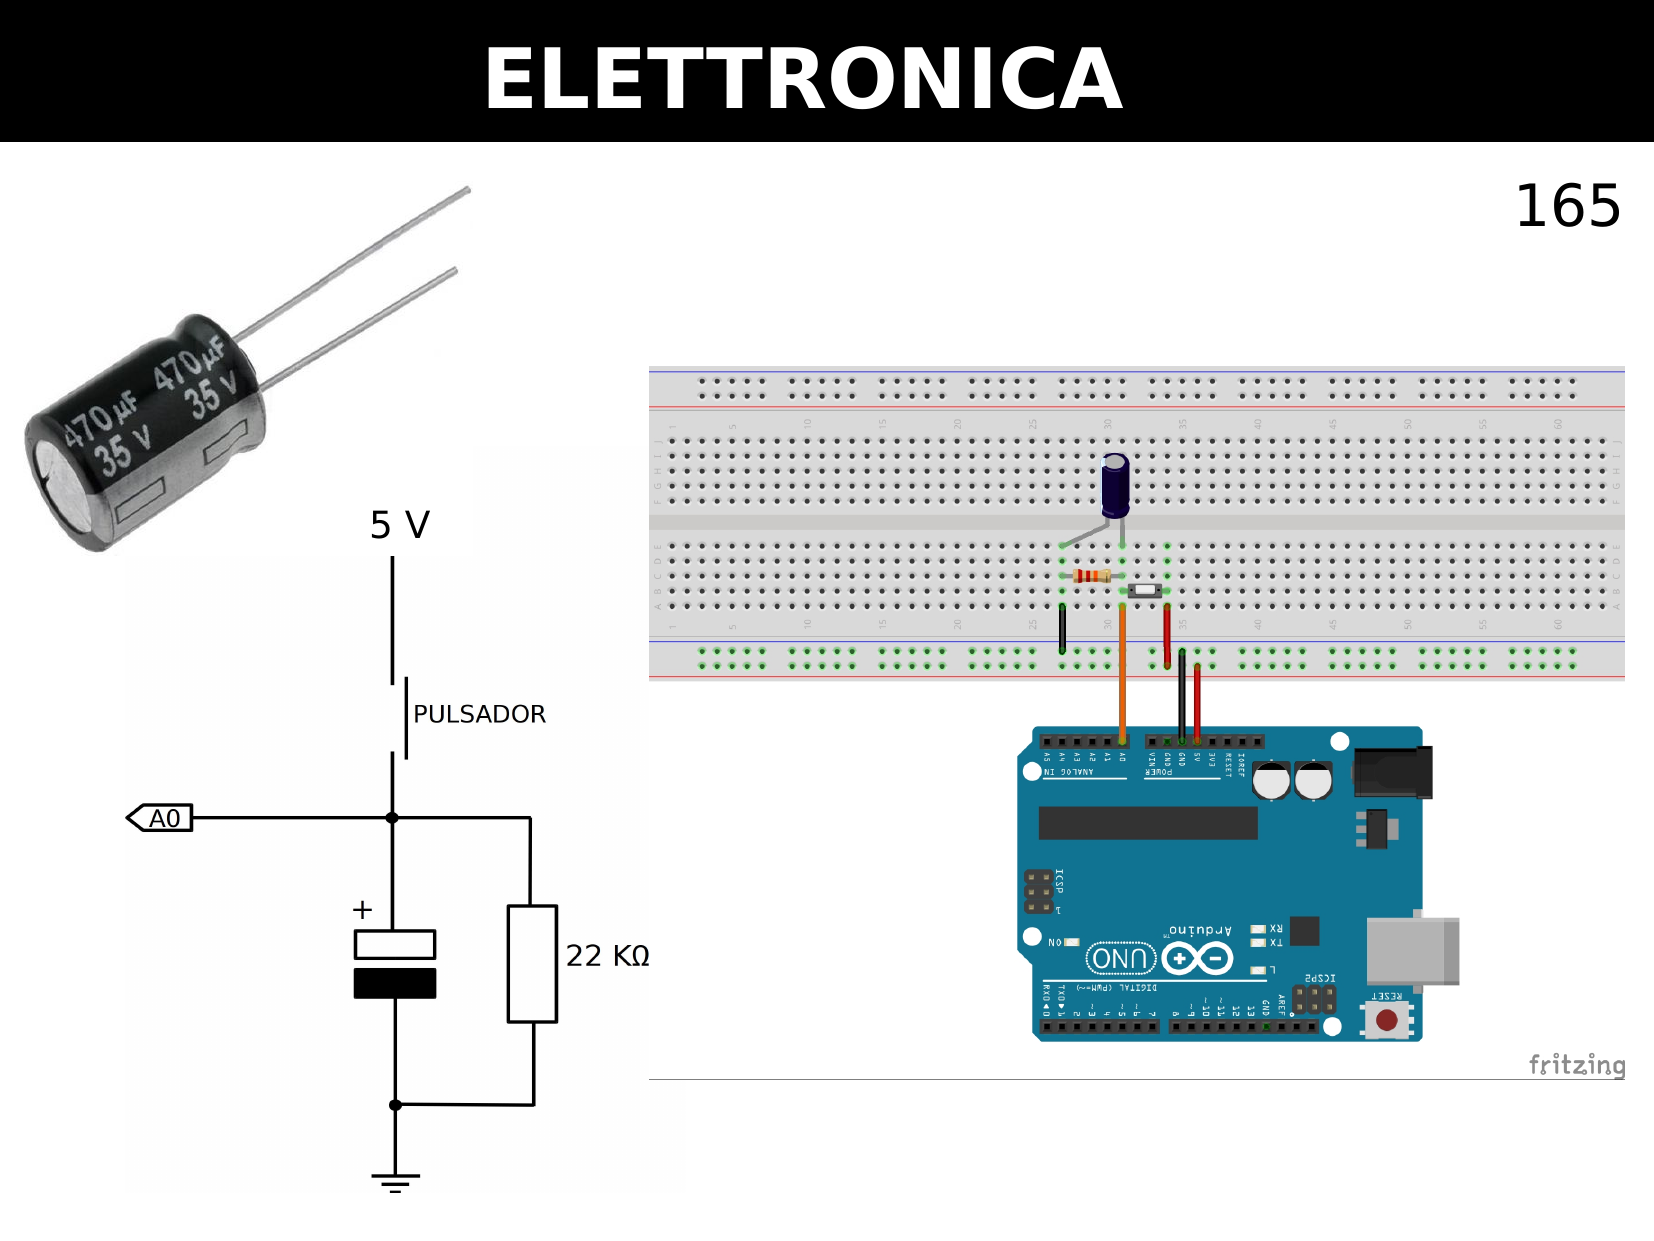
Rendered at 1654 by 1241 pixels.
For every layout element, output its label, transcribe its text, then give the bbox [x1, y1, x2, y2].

text_box 165 [1498, 165, 1640, 249]
text_box [0, 0, 1654, 142]
picture [23, 181, 1625, 1193]
text_box ELETTRONICA [466, 23, 1269, 136]
text_box 5 V [354, 496, 446, 555]
